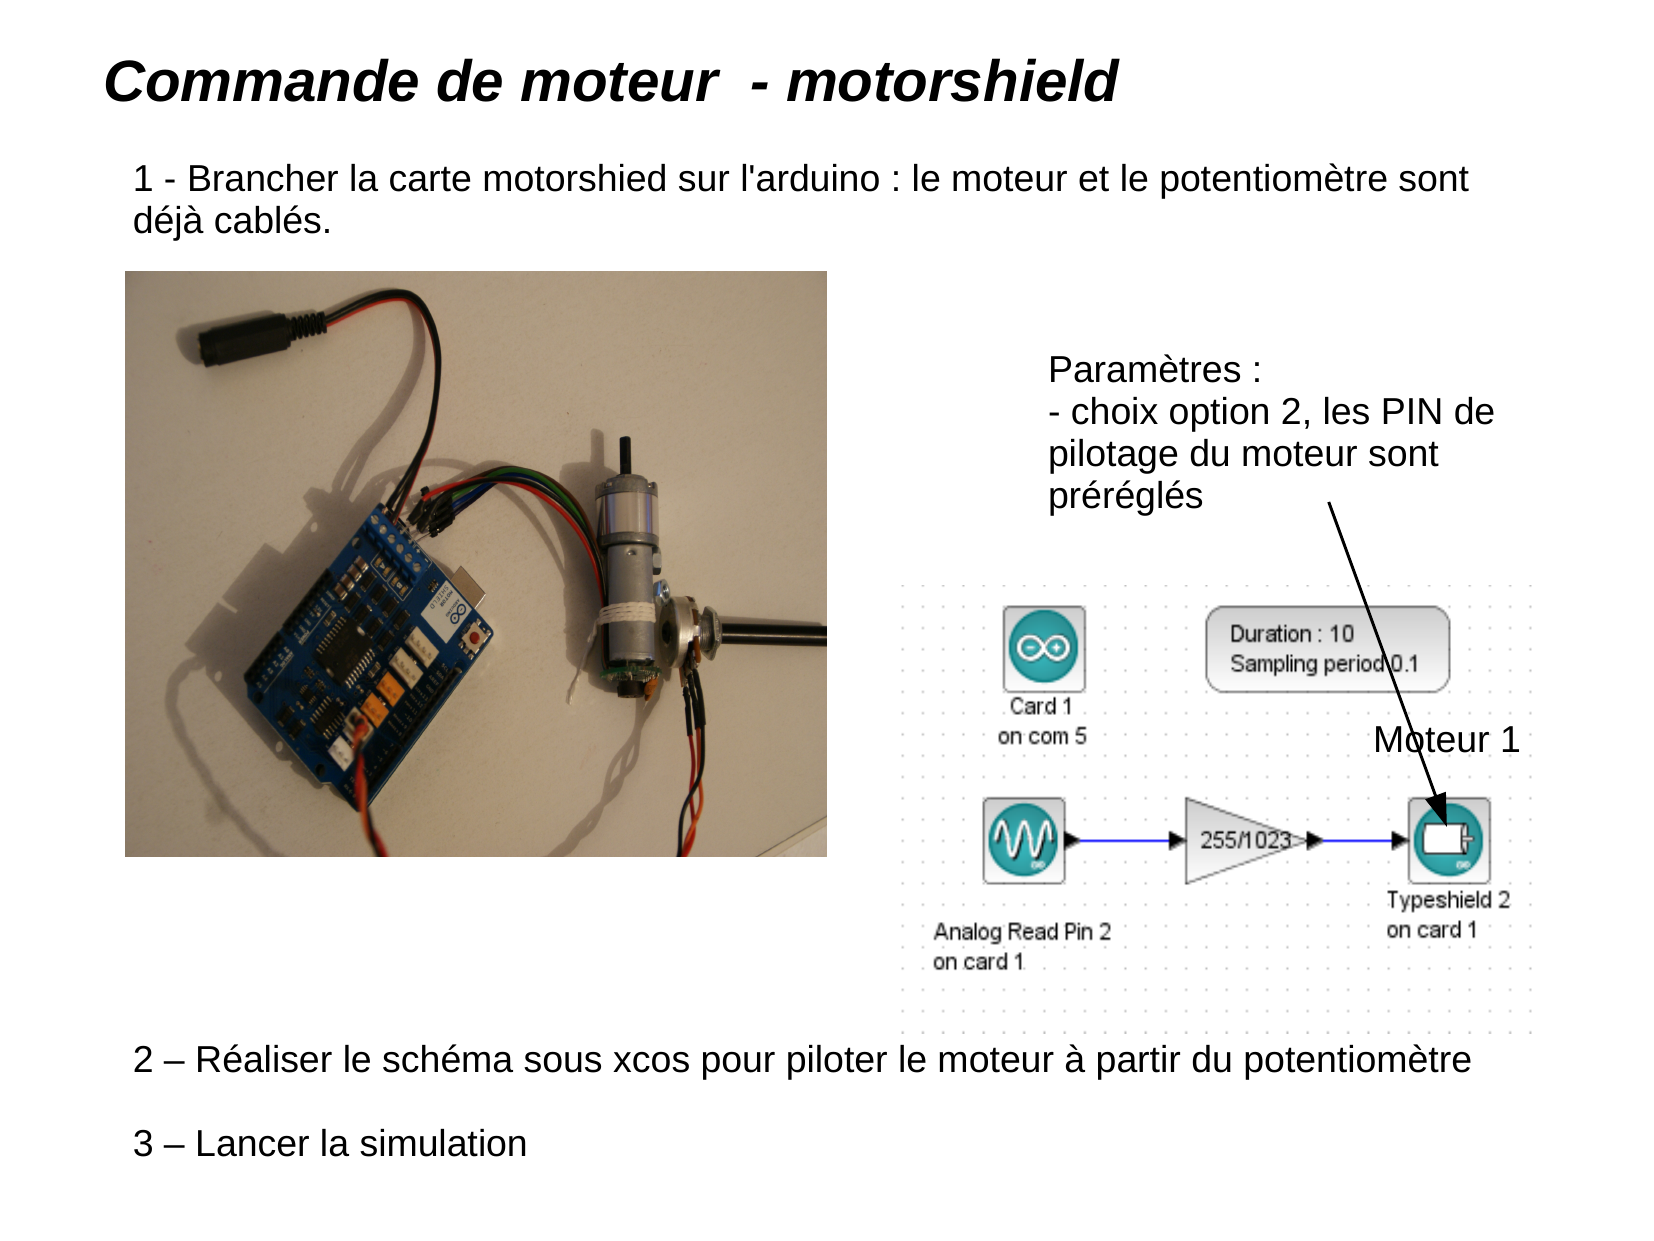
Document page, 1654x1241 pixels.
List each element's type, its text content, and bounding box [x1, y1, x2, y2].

text_box 1 - Brancher la carte motorshied sur l'arduino : le moteur et le potentiomètre sont déjà cablés. 2 – Réaliser le schéma sous xcos pour piloter le moteur à partir du potentiomètre 3 – Lancer la simulation [118, 149, 1565, 1174]
text_box Commande de moteur - motorshield [88, 41, 1477, 123]
text_box Paramètres : - choix option 2, les PIN de pilotage du moteur sont préréglés [1033, 341, 1595, 525]
